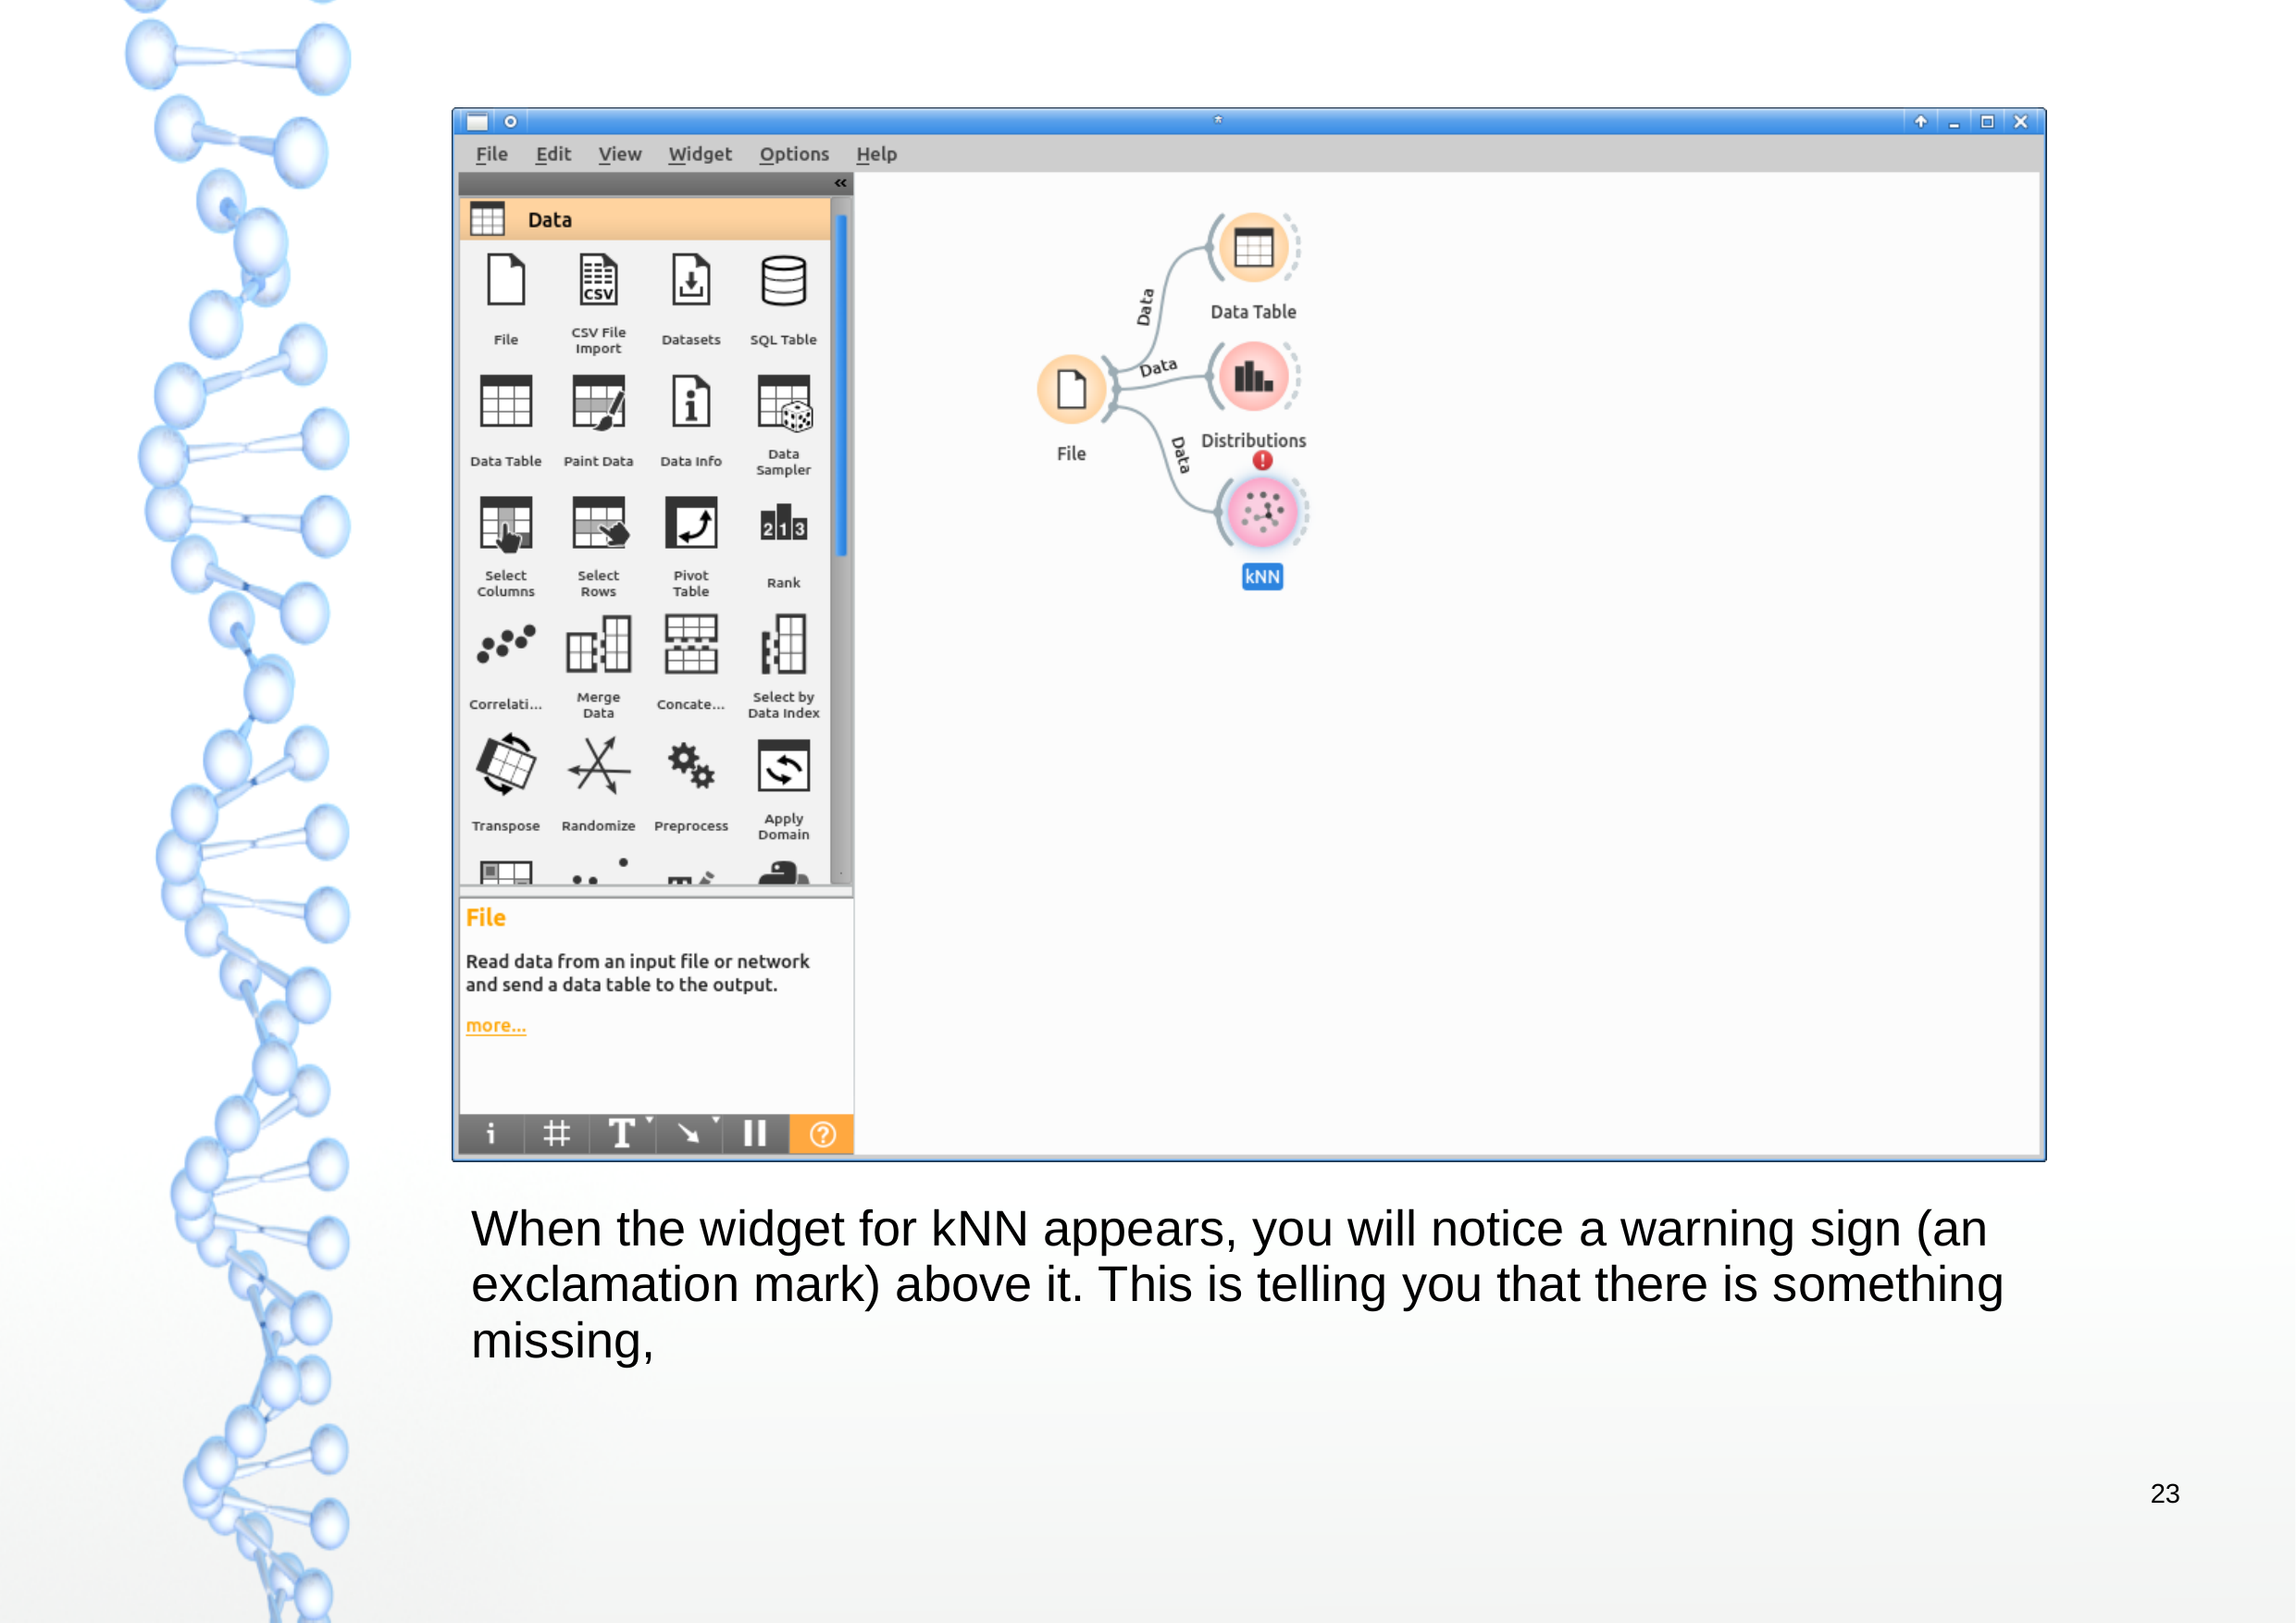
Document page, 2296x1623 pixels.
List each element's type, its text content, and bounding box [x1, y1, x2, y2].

picture [0, 0, 2296, 1623]
text_box When the widget for kNN appears, you will notice a warning sign (an exclamation mark) above it. This is telling you that there is something missing, [458, 1194, 2083, 1376]
